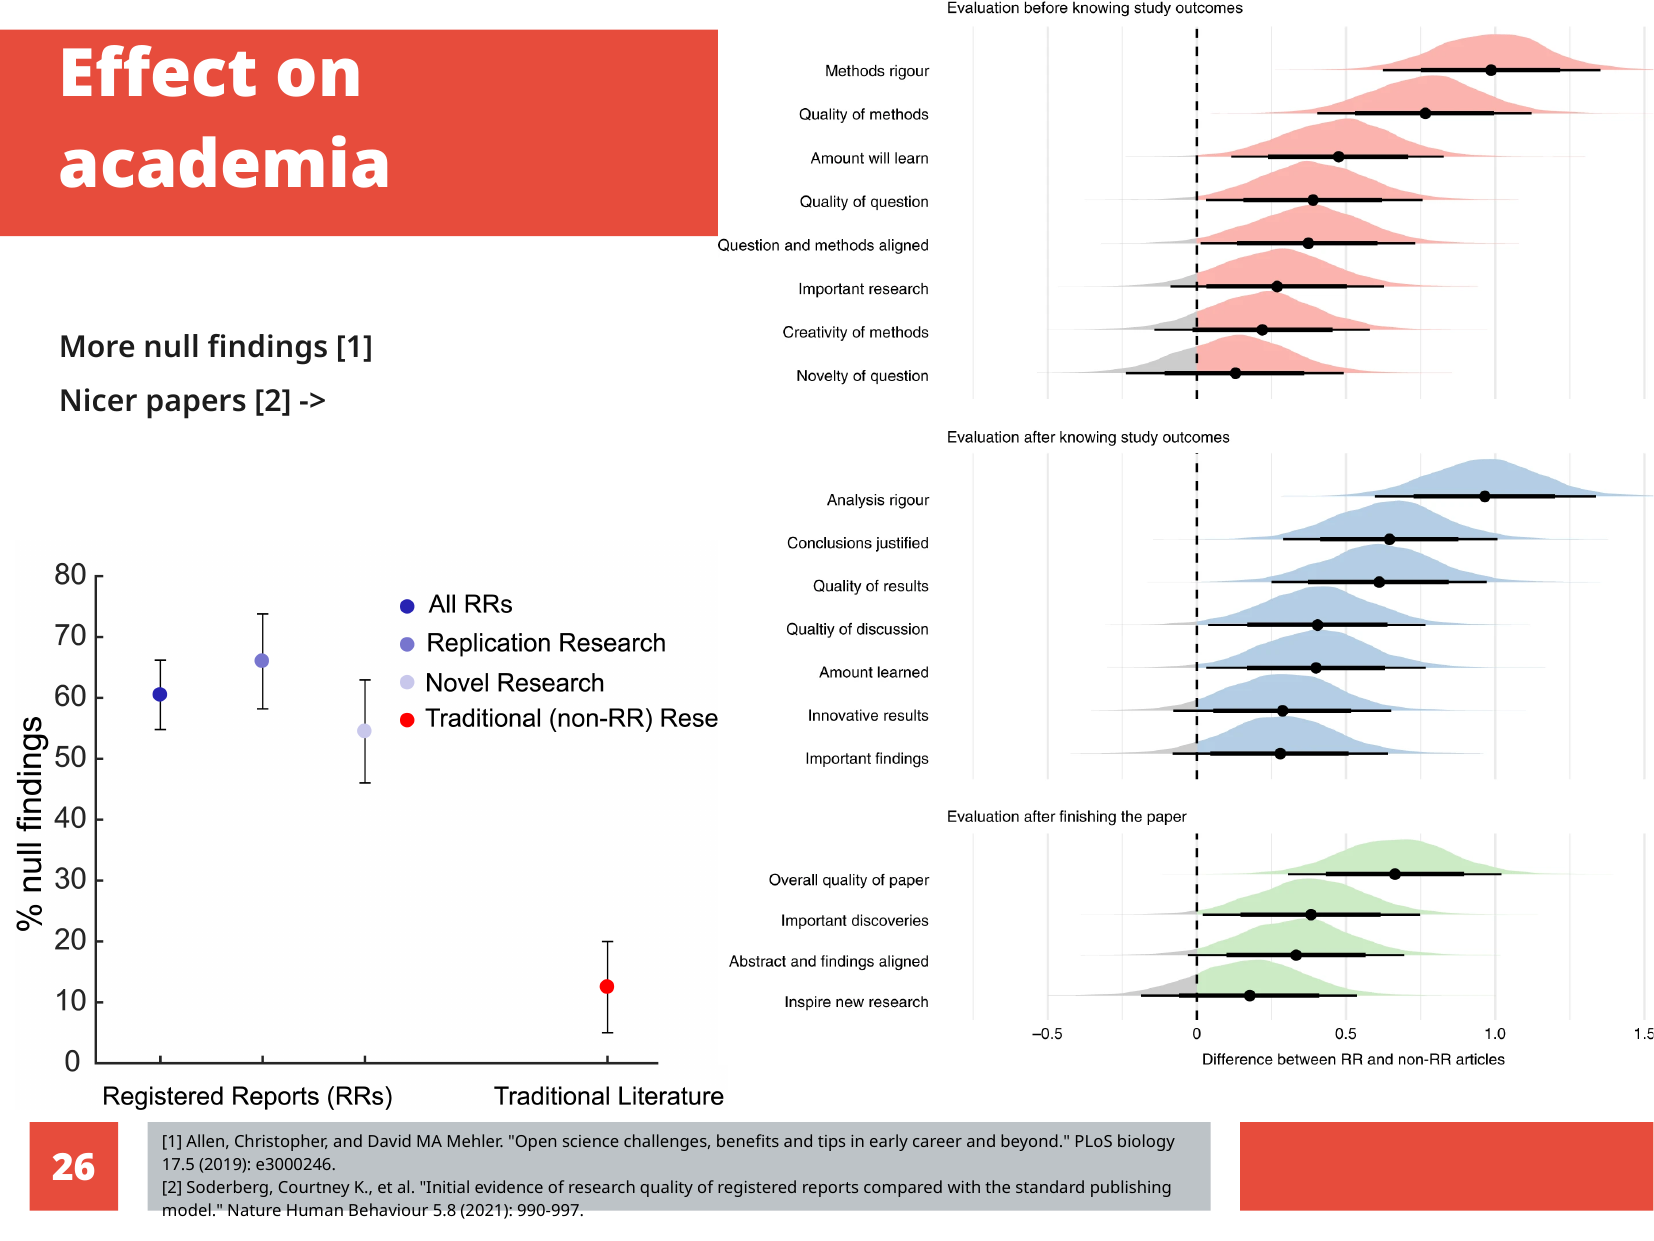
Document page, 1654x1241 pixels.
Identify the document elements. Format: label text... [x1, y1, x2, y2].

picture [15, 1, 1654, 1111]
text_box [1] Allen, Christopher, and David MA Mehler. "Open science challenges, benefits and tips in early career and beyond." PLoS biology 17.5 (2019): e3000246. [2] Soderberg, Courtney K., et al. "Initial evidence of research quality of registered reports compared with the standard publishing model." Nature Human Behaviour 5.8 (2021): 990-997. [147, 1121, 1213, 1215]
list More null findings [1] Nicer papers [2] -> [59, 324, 1565, 421]
title Effect on academia [59, 59, 718, 207]
